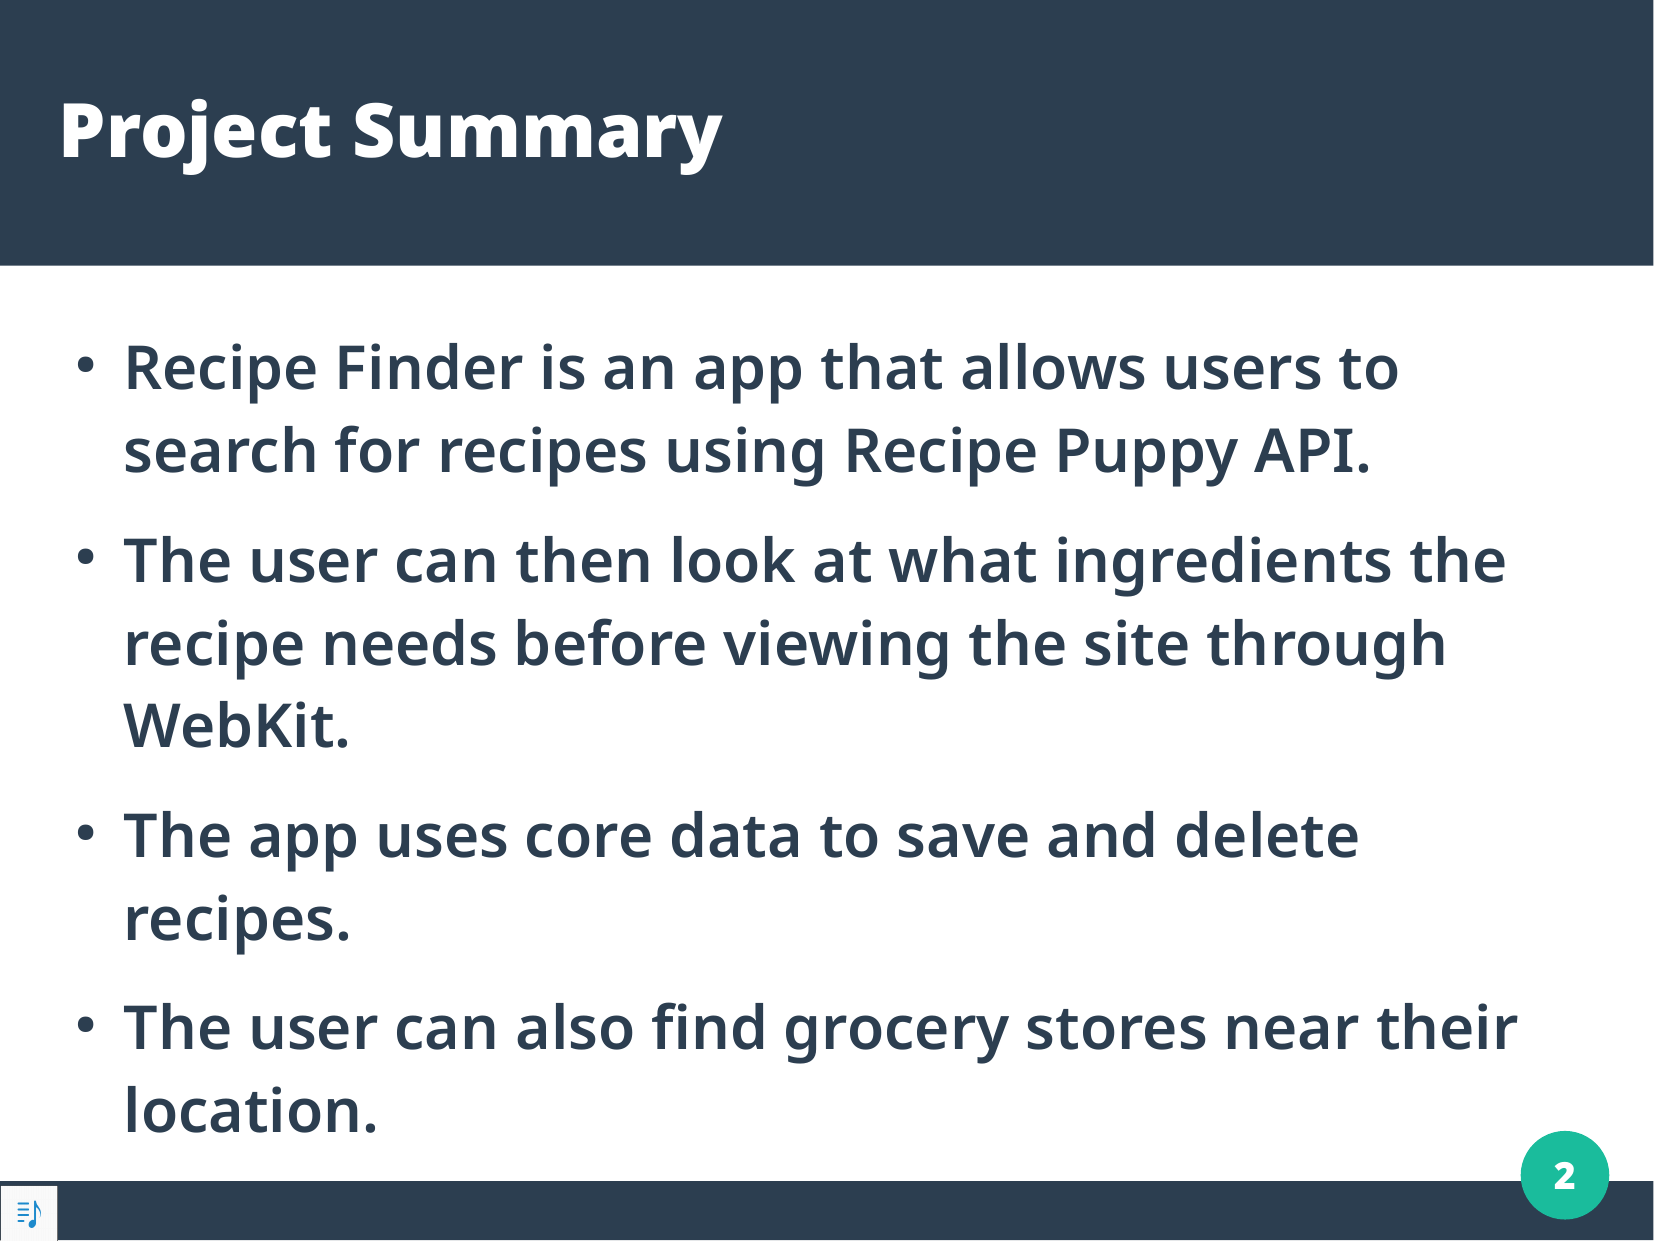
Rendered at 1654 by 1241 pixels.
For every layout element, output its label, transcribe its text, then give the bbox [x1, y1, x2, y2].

text_box [0, 1185, 59, 1241]
title Project Summary [59, 49, 1595, 207]
list Recipe Finder is an app that allows users to search for recipes using Recipe Puppy API. The user can then look at what ingredients the recipe needs before viewing the site through WebKit. The app uses core data to save and delete recipes. The user can also find grocery stores near their location. [59, 324, 1595, 1152]
